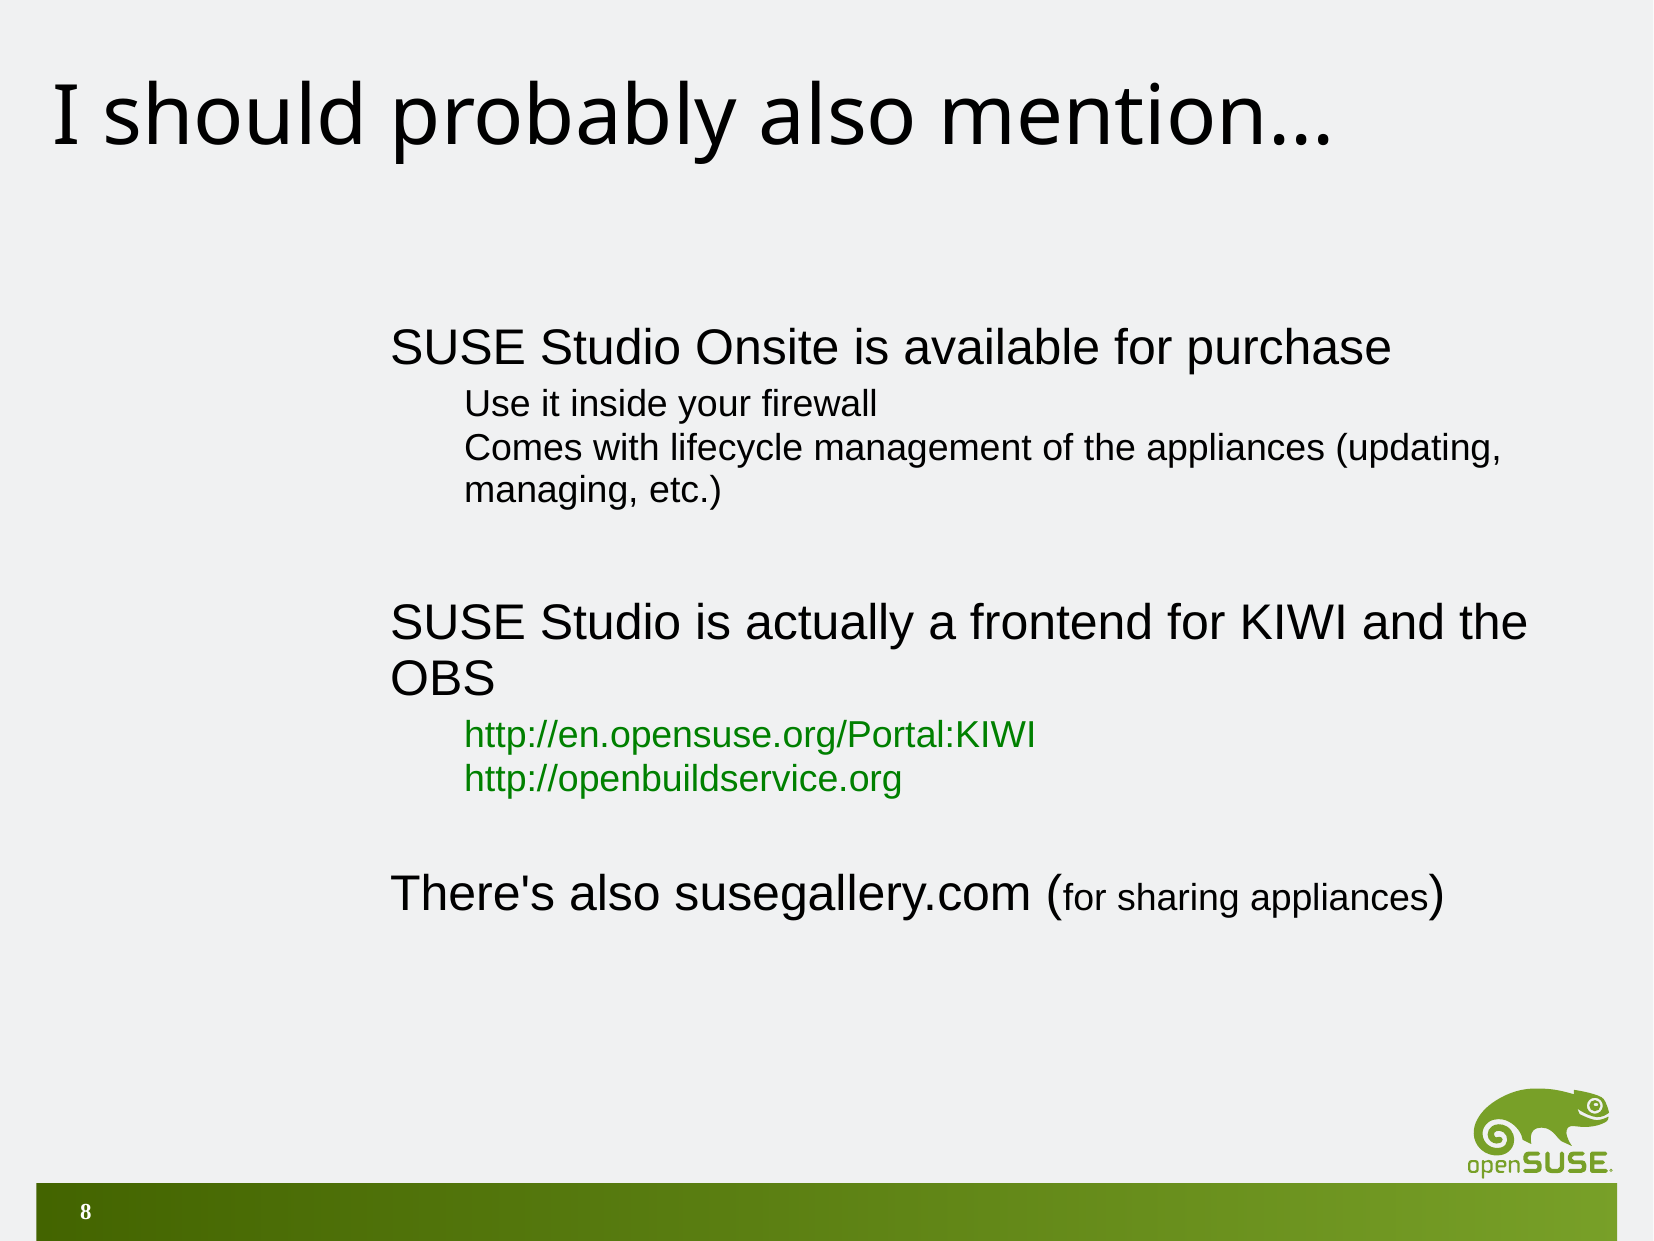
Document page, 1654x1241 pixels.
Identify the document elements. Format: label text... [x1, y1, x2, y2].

text_box I should probably also mention... [37, 47, 1195, 179]
text_box SUSE Studio Onsite is available for purchase Use it inside your firewall Comes with lifecycle management of the appliances (updating, managing, etc.) SUSE Studio is actually a frontend for KIWI and the OBS http://en.opensuse.org/Portal:KIWI http://openbuildservice.org There's also susegallery.com (for sharing appliances) [375, 311, 1648, 929]
picture [0, 0, 1654, 1241]
